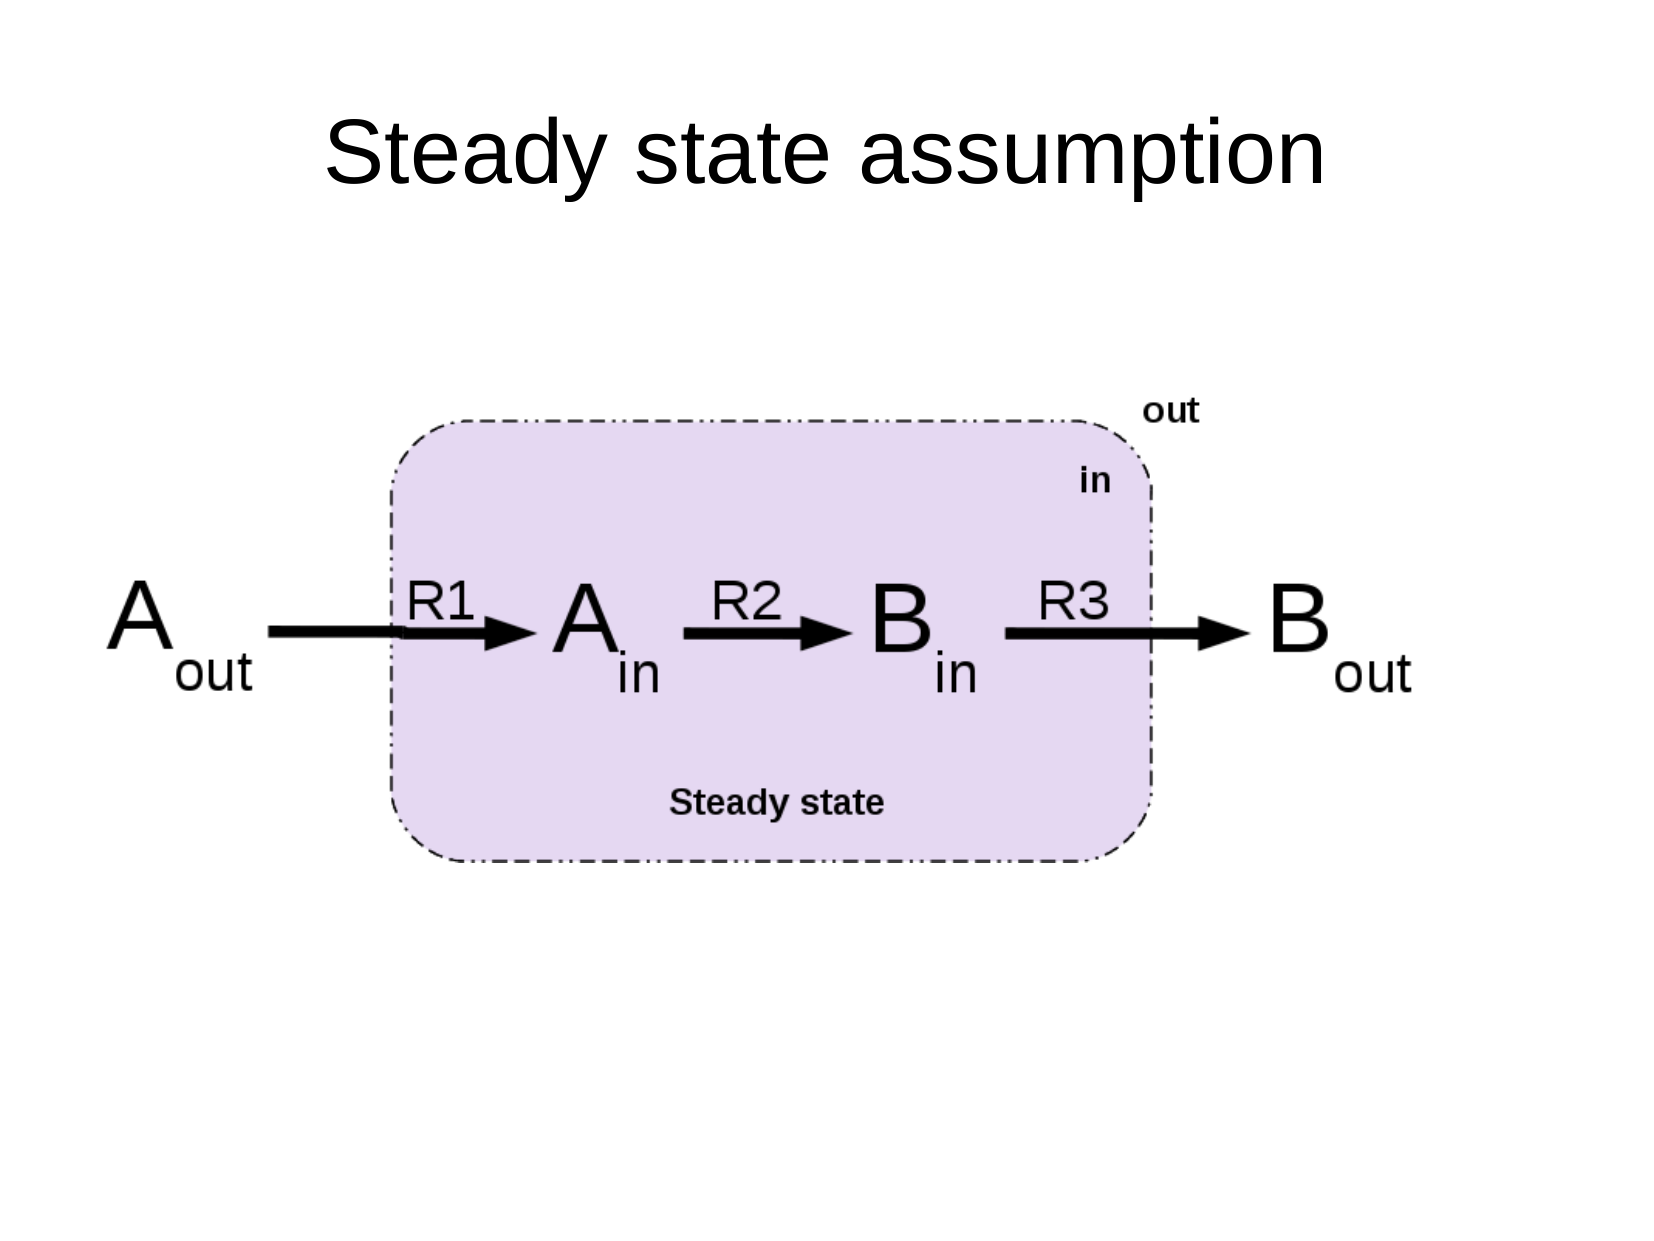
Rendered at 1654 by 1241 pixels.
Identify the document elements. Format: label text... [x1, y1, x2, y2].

picture [93, 381, 1622, 863]
title Steady state assumption [82, 49, 1570, 256]
